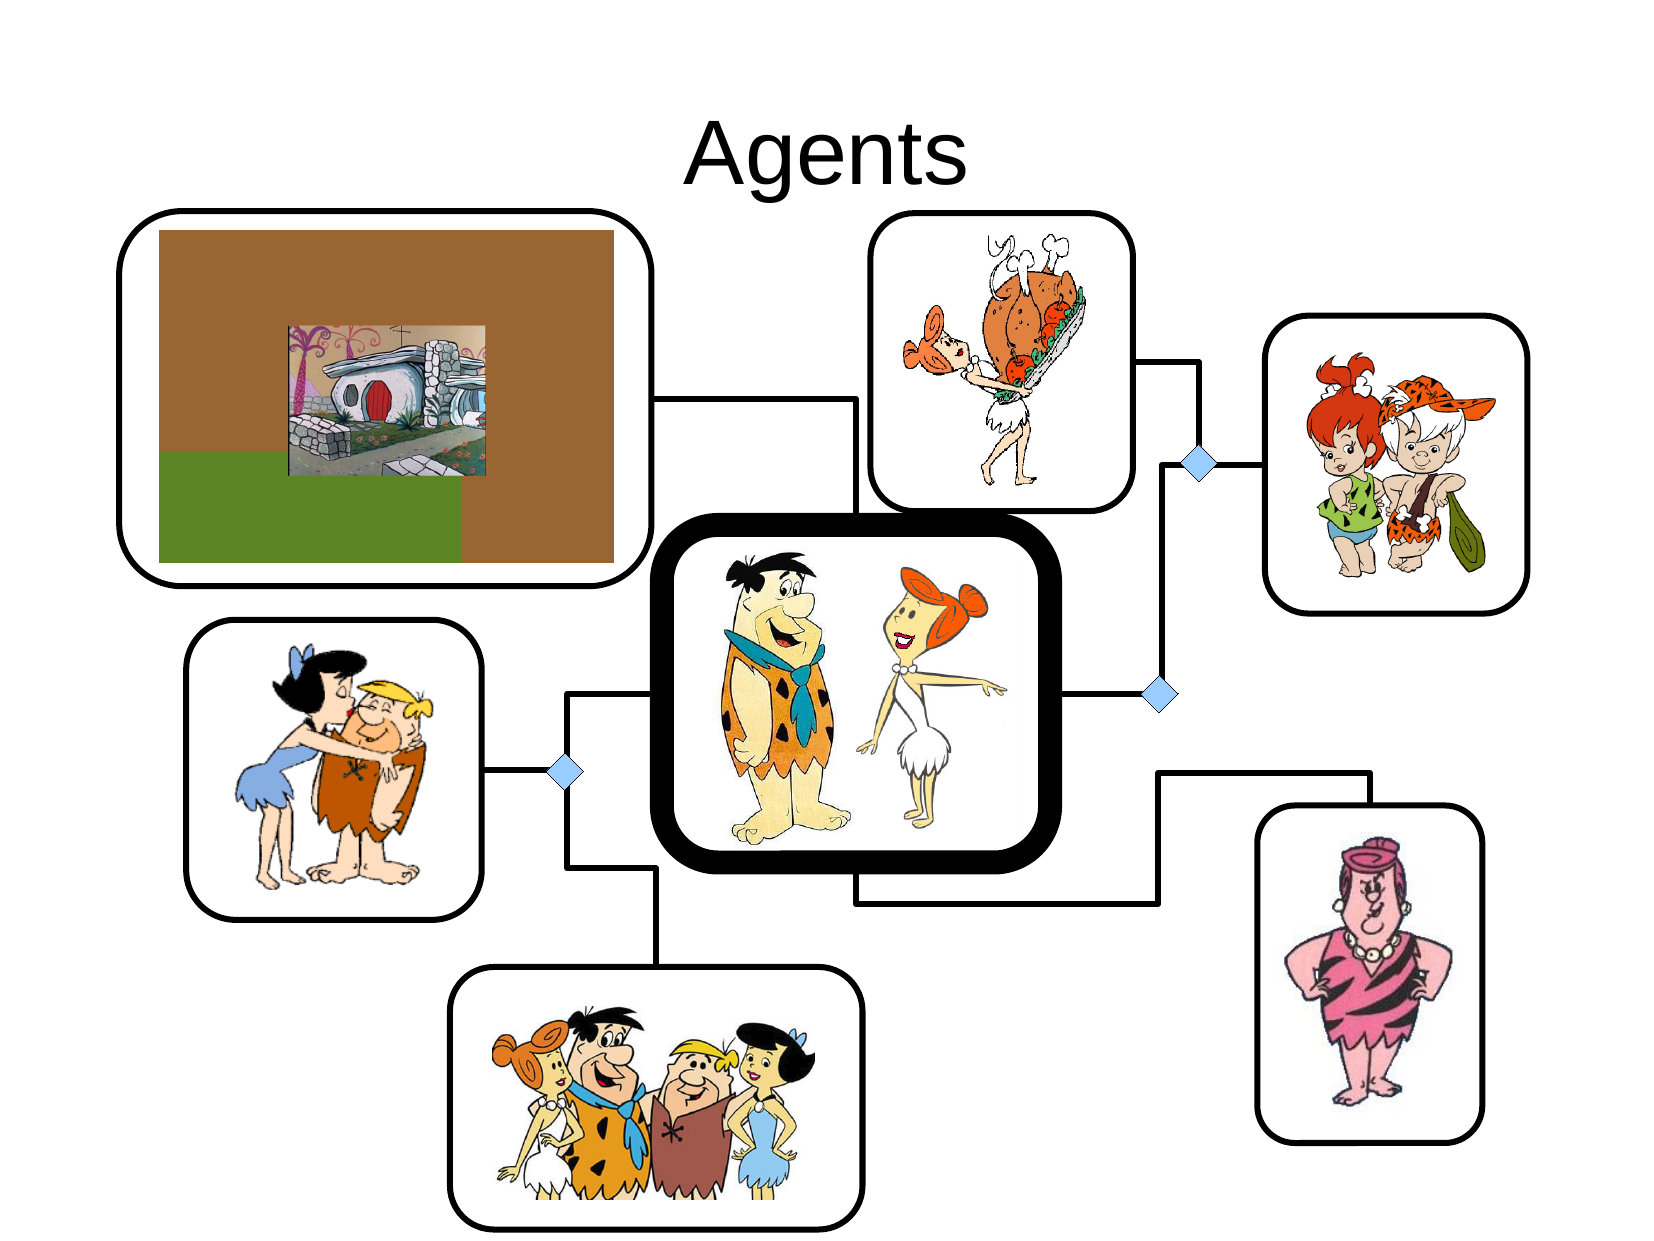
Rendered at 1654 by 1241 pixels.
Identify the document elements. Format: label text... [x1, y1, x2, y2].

picture [492, 1006, 815, 1201]
text_box [1180, 444, 1218, 482]
table_cell [159, 452, 310, 563]
text_box [449, 966, 863, 1230]
text_box [119, 257, 652, 587]
picture [712, 543, 1017, 849]
table_cell [462, 452, 614, 563]
text_box [1257, 805, 1483, 1144]
picture [1275, 832, 1463, 1117]
picture [888, 230, 1100, 494]
table_header [159, 257, 310, 341]
table_cell [486, 341, 614, 452]
title Agents [82, 49, 1571, 257]
text_box [186, 619, 482, 920]
table_header [462, 257, 614, 341]
text_box [870, 257, 1133, 512]
text_box [1264, 315, 1528, 614]
table_cell [310, 476, 462, 563]
picture [1296, 345, 1497, 588]
text_box [1140, 674, 1179, 713]
text_box [545, 752, 584, 791]
table_cell [159, 341, 288, 452]
table_header [310, 257, 462, 325]
picture [233, 637, 451, 901]
text_box [661, 524, 1051, 863]
picture [288, 325, 486, 476]
